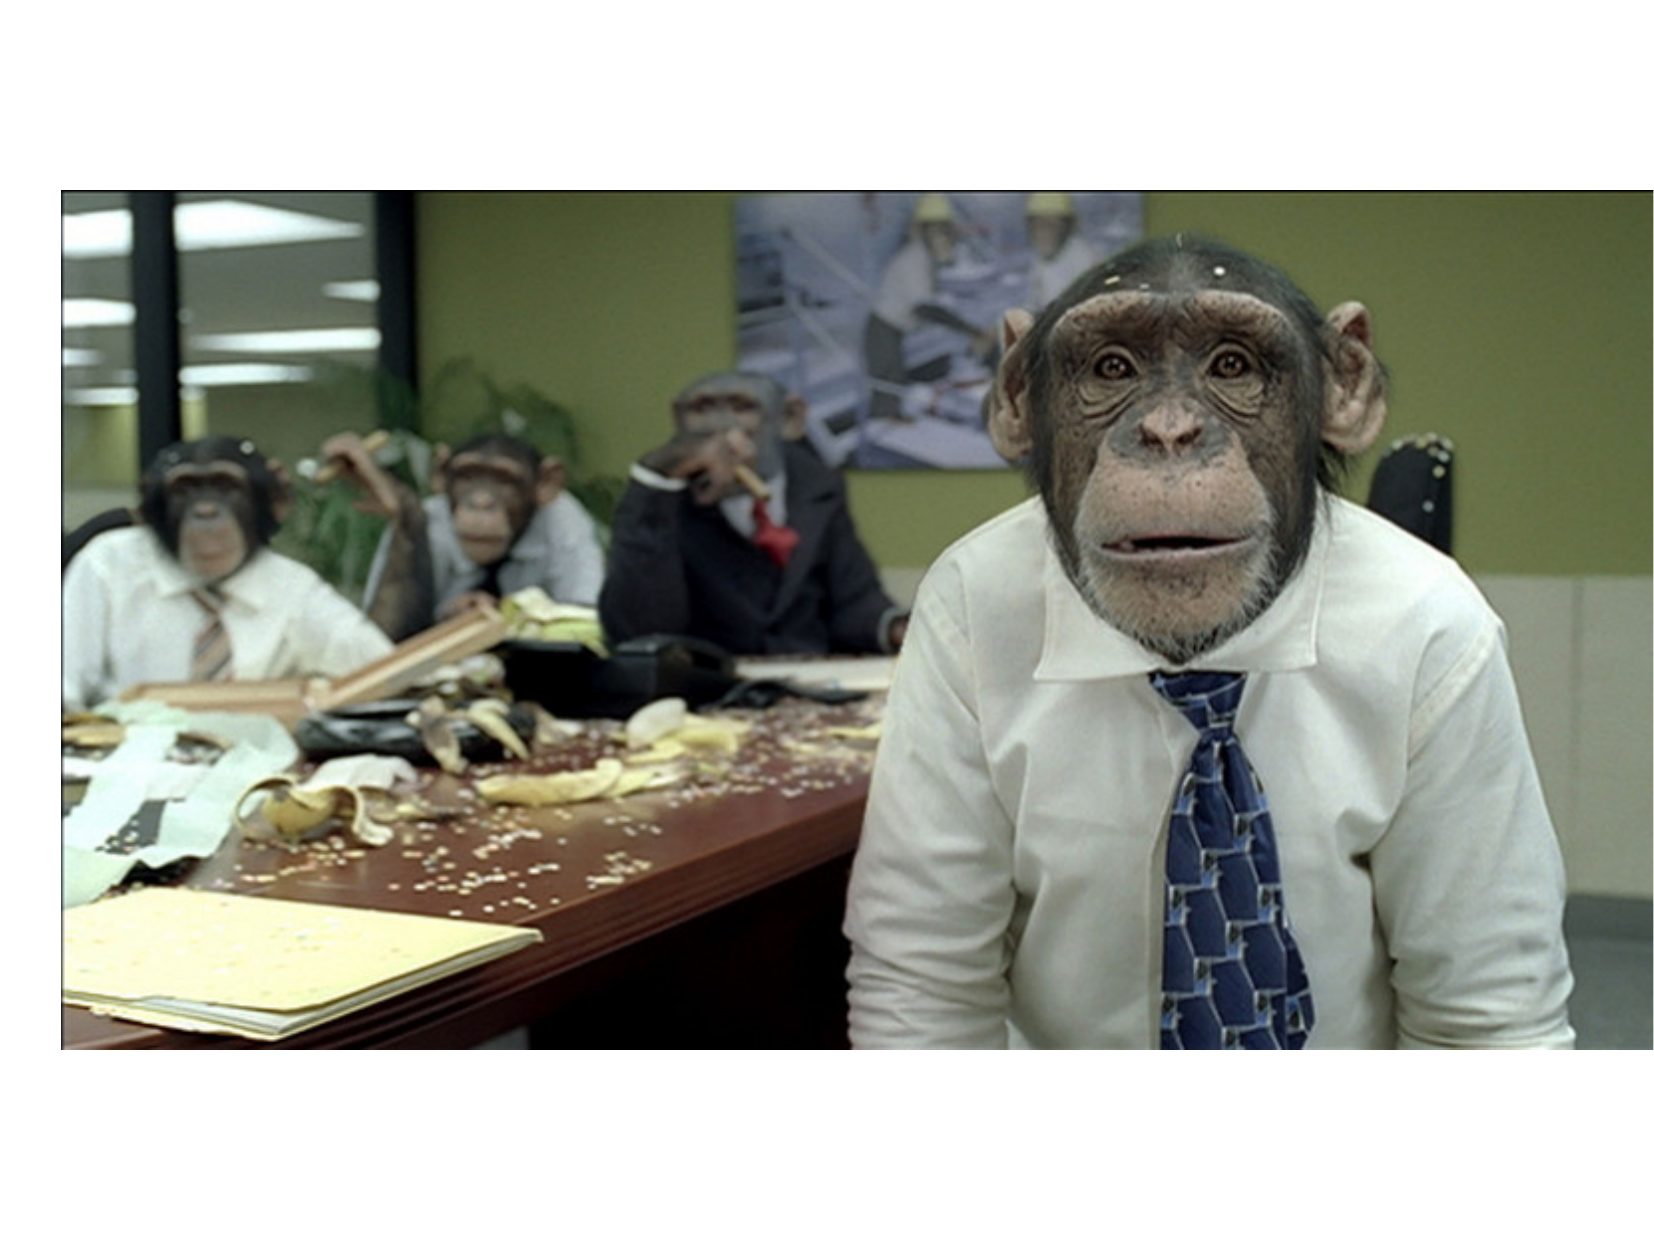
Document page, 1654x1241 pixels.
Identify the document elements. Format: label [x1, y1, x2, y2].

picture [61, 190, 1654, 1050]
